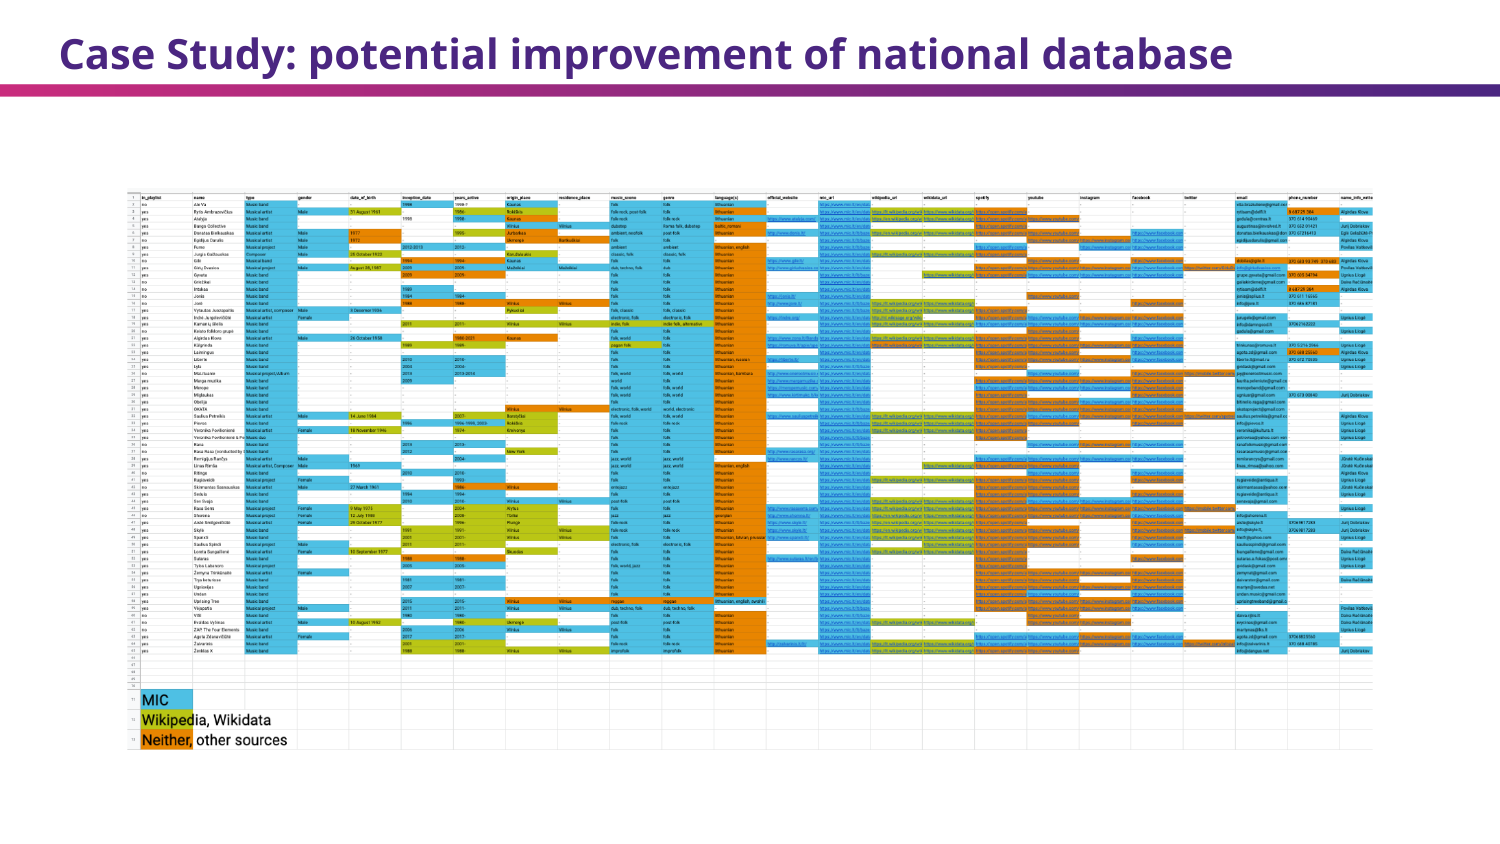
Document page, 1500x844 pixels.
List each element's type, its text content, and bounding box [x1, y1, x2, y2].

text_box Case Study: potential improvement of national database [43, 12, 1373, 93]
picture [0, 0, 1500, 844]
